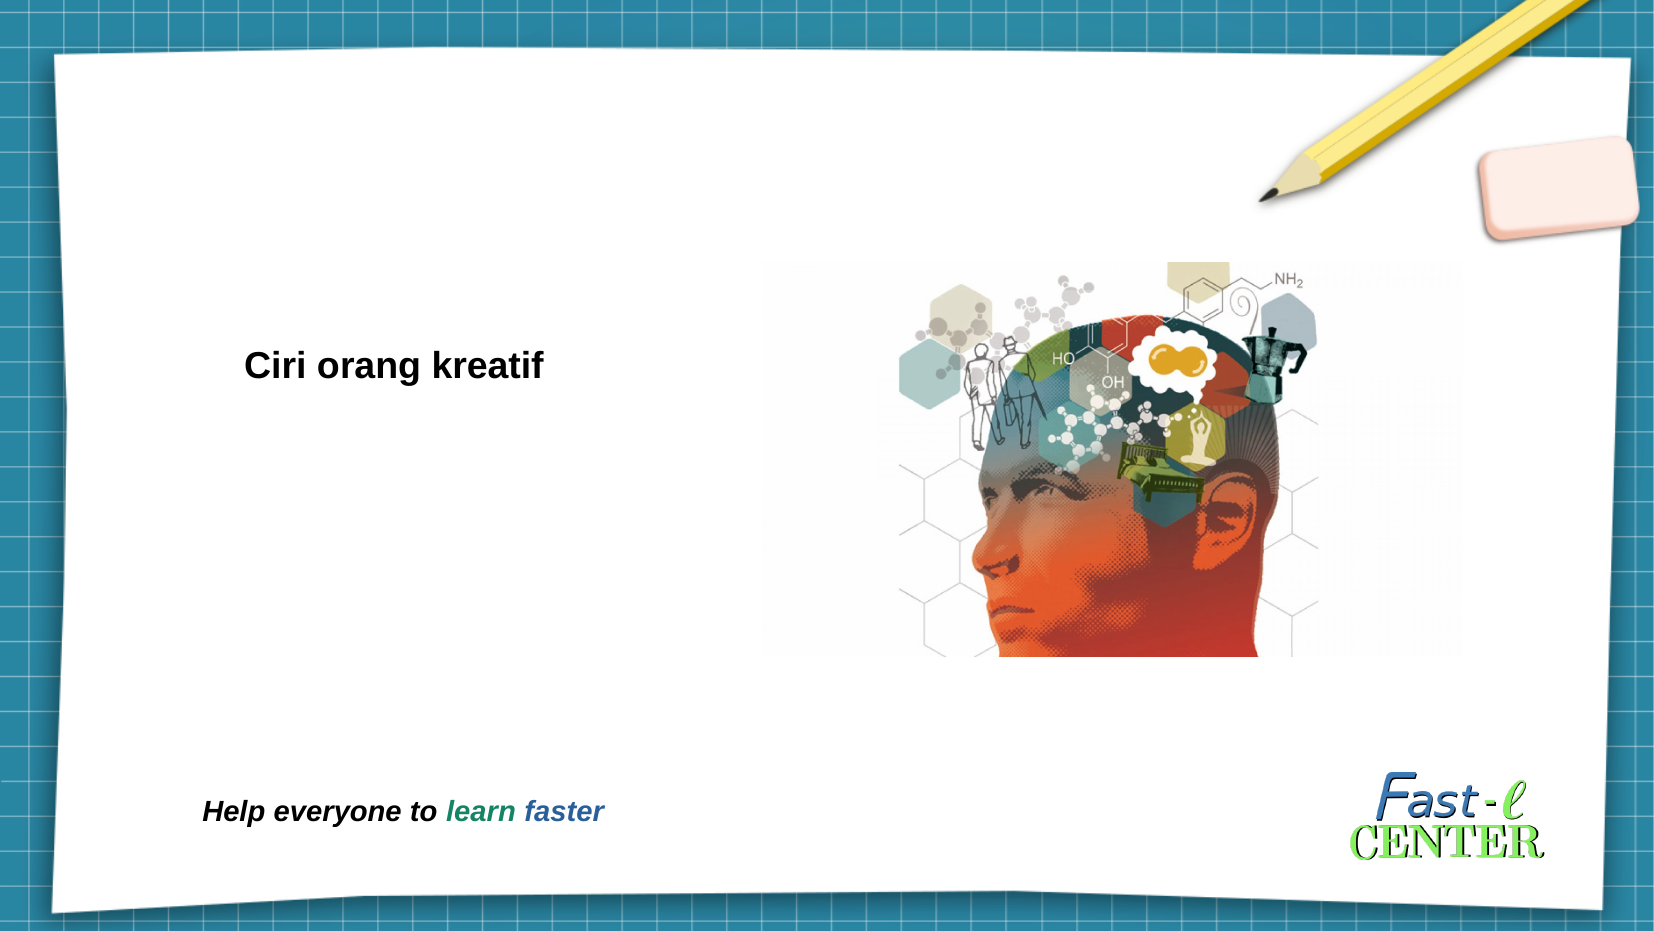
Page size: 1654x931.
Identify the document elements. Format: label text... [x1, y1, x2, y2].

text_box Ciri orang kreatif [229, 337, 638, 402]
picture [0, 0, 1654, 931]
text_box Help everyone to learn faster [187, 787, 619, 836]
